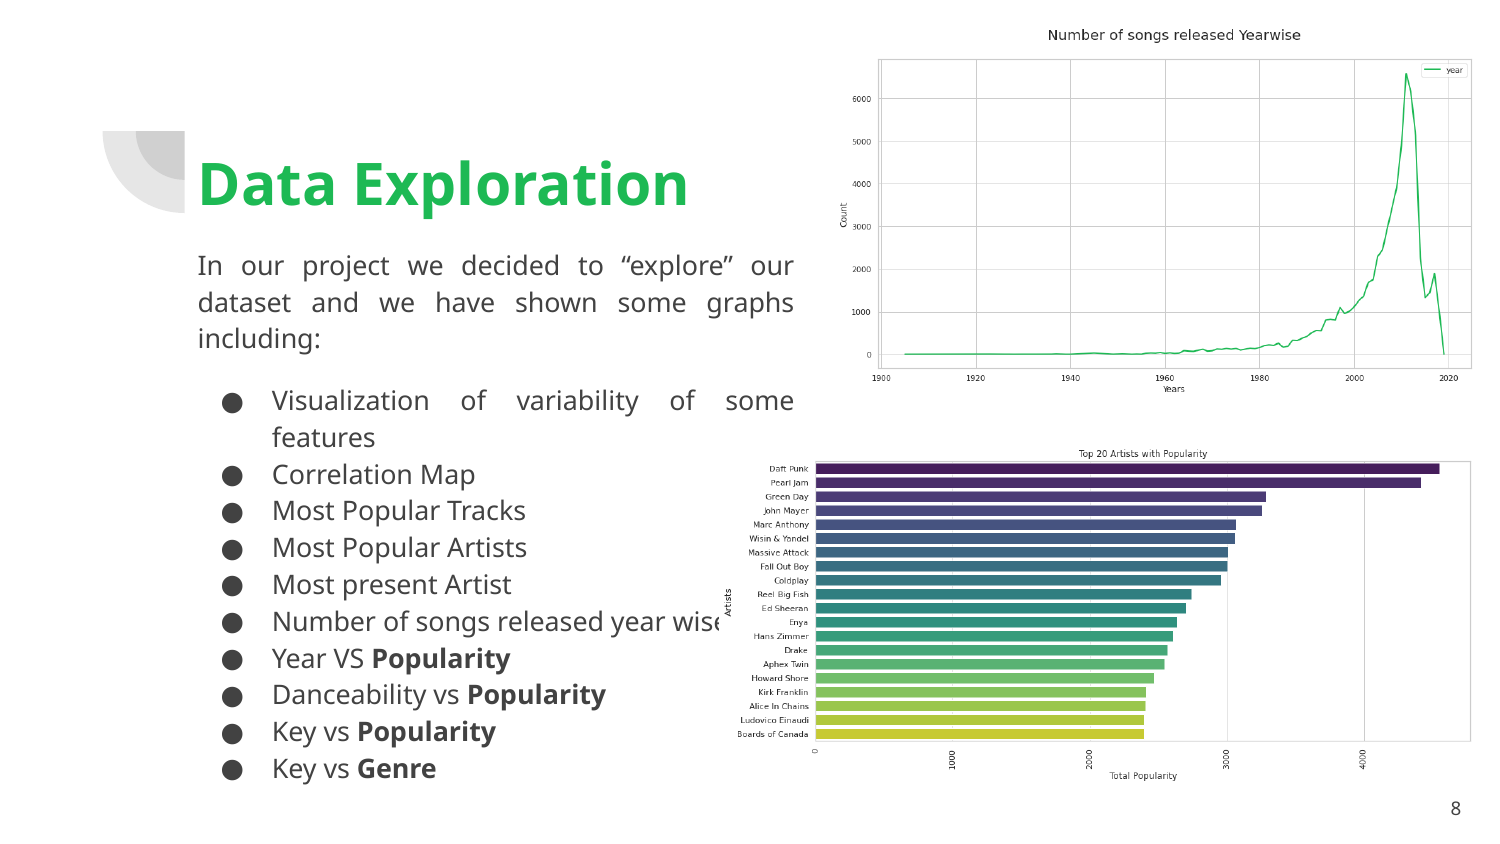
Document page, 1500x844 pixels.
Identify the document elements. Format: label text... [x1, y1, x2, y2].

list In our project we decided to “explore” our dataset and we have shown some graphs including: Visualization of variability of some features Correlation Map Most Popular Tracks Most Popular Artists Most present Artist Number of songs released year wise Year VS Popularity Danceability vs Popularity Key vs Popularity Key vs Genre [182, 228, 810, 802]
title Data Exploration [182, 131, 726, 216]
picture [719, 444, 1475, 786]
picture [834, 24, 1475, 399]
slide_number <number> [1386, 777, 1477, 842]
